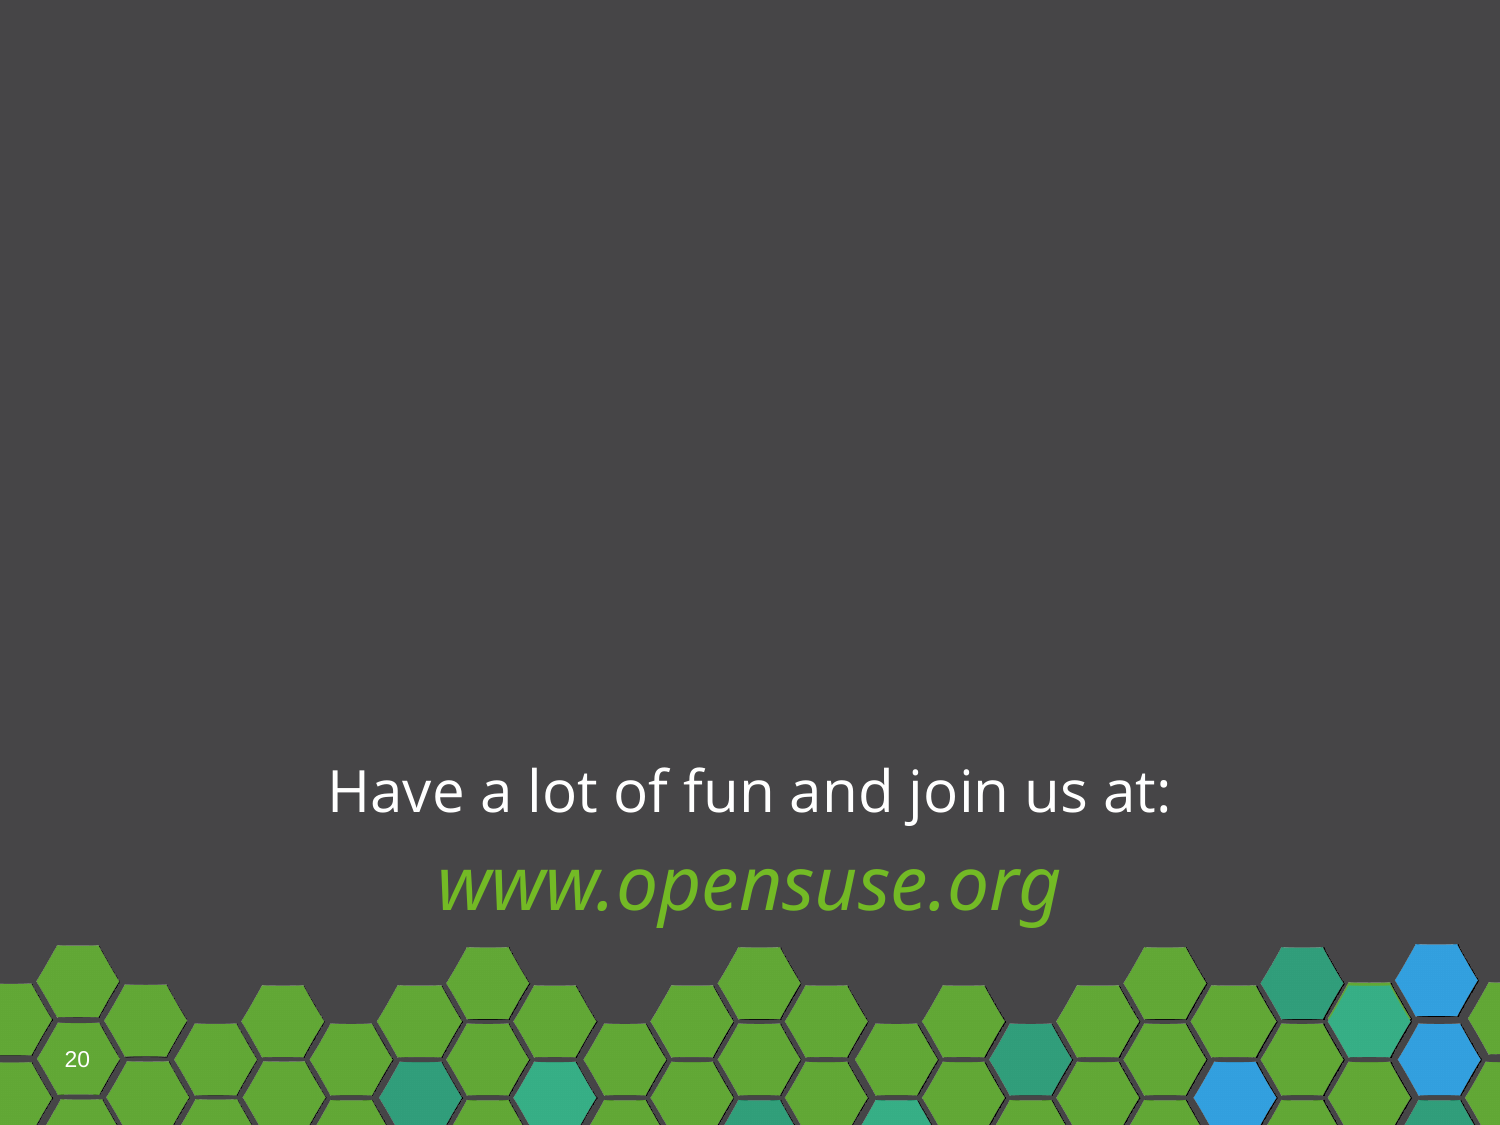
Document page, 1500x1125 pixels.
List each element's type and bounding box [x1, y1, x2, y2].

picture [0, 944, 1500, 1125]
